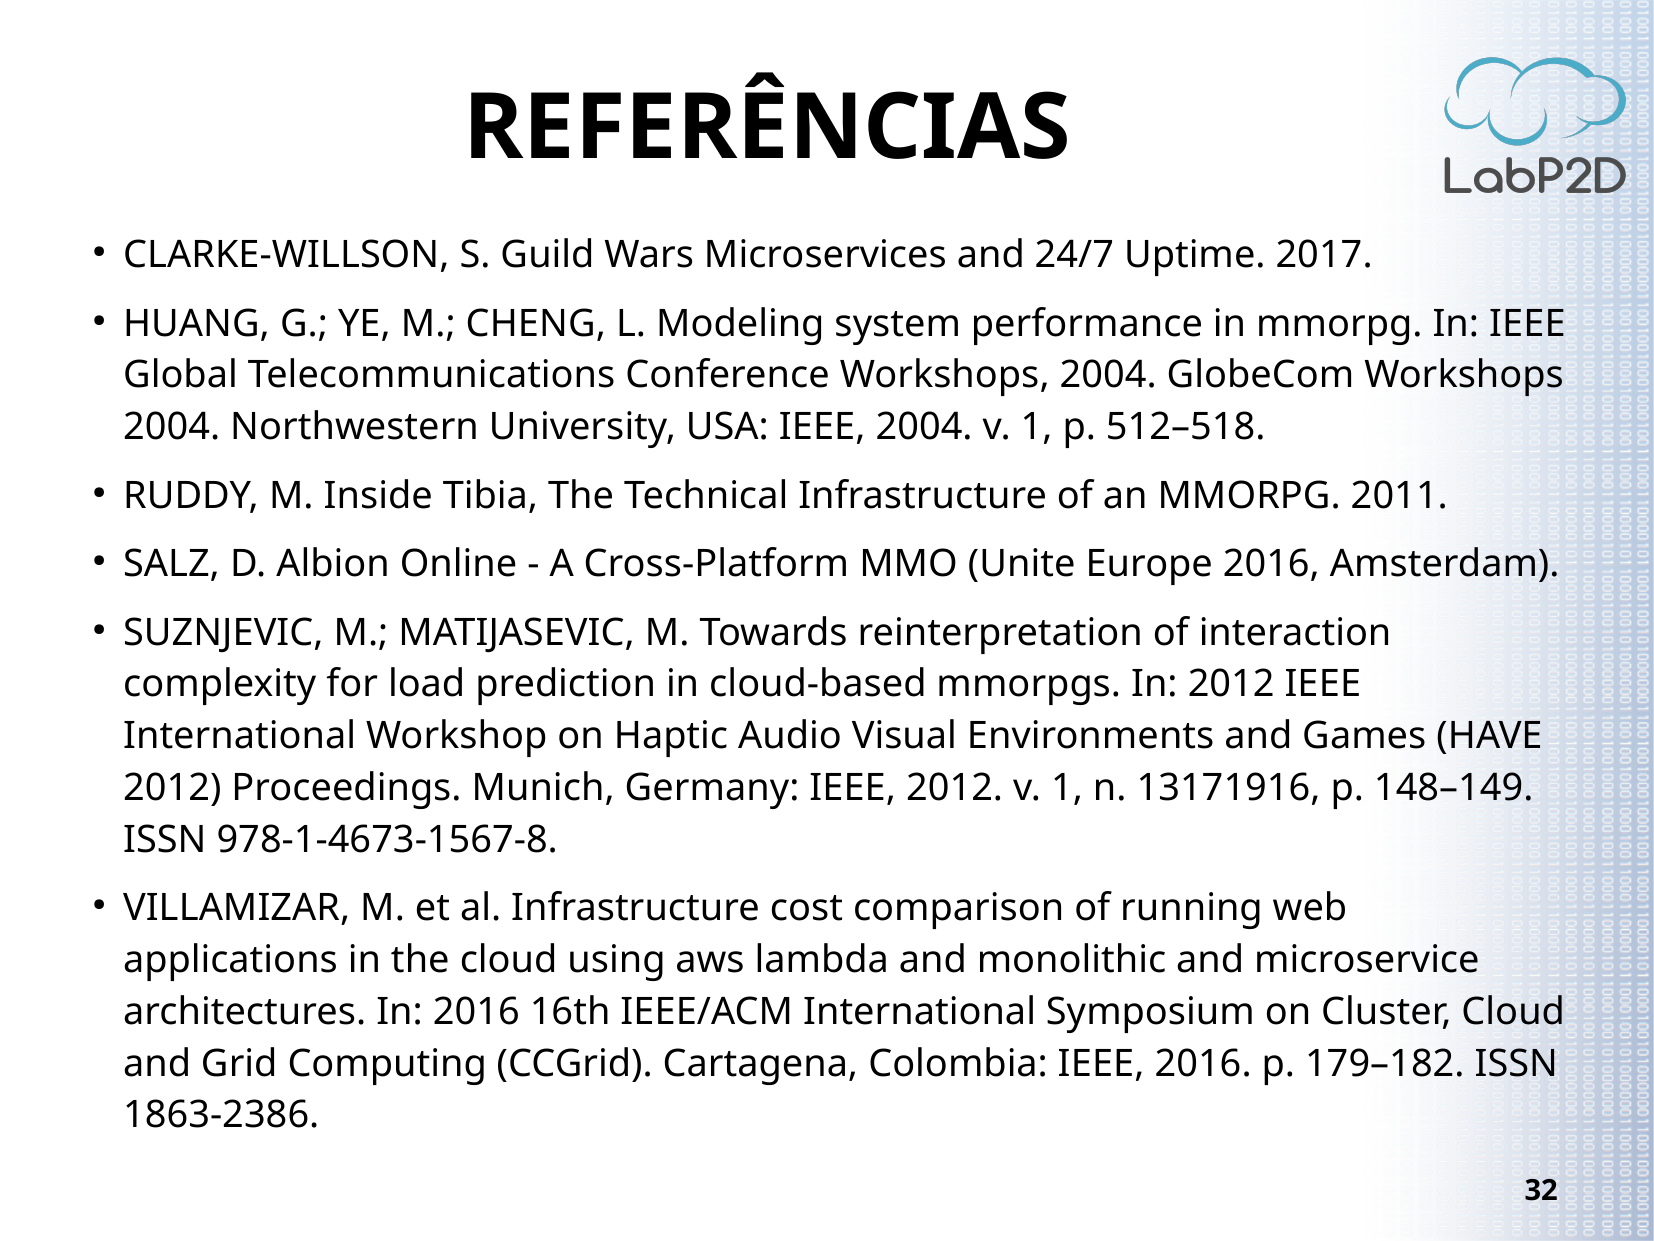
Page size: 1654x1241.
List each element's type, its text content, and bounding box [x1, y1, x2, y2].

title REFERÊNCIAS [82, 19, 1453, 226]
list CLARKE-WILLSON, S. Guild Wars Microservices and 24/7 Uptime. 2017. HUANG, G.; YE, M.; CHENG, L. Modeling system performance in mmorpg. In: IEEE Global Telecommunications Conference Workshops, 2004. GlobeCom Workshops 2004. Northwestern University, USA: IEEE, 2004. v. 1, p. 512–518. RUDDY, M. Inside Tibia, The Technical Infrastructure of an MMORPG. 2011. SALZ, D. Albion Online - A Cross-Platform MMO (Unite Europe 2016, Amsterdam). SUZNJEVIC, M.; MATIJASEVIC, M. Towards reinterpretation of interaction complexity for load prediction in cloud-based mmorpgs. In: 2012 IEEE International Workshop on Haptic Audio Visual Environments and Games (HAVE 2012) Proceedings. Munich, Germany: IEEE, 2012. v. 1, n. 13171916, p. 148–149. ISSN 978-1-4673-1567-8. VILLAMIZAR, M. et al. Infrastructure cost comparison of running web applications in the cloud using aws lambda and monolithic and microservice architectures. In: 2016 16th IEEE/ACM International Symposium on Cluster, Cloud and Grid Computing (CCGrid). Cartagena, Colombia: IEEE, 2016. p. 179–182. ISSN 1863-2386. [82, 226, 1571, 1170]
picture [1360, 1, 1654, 1240]
